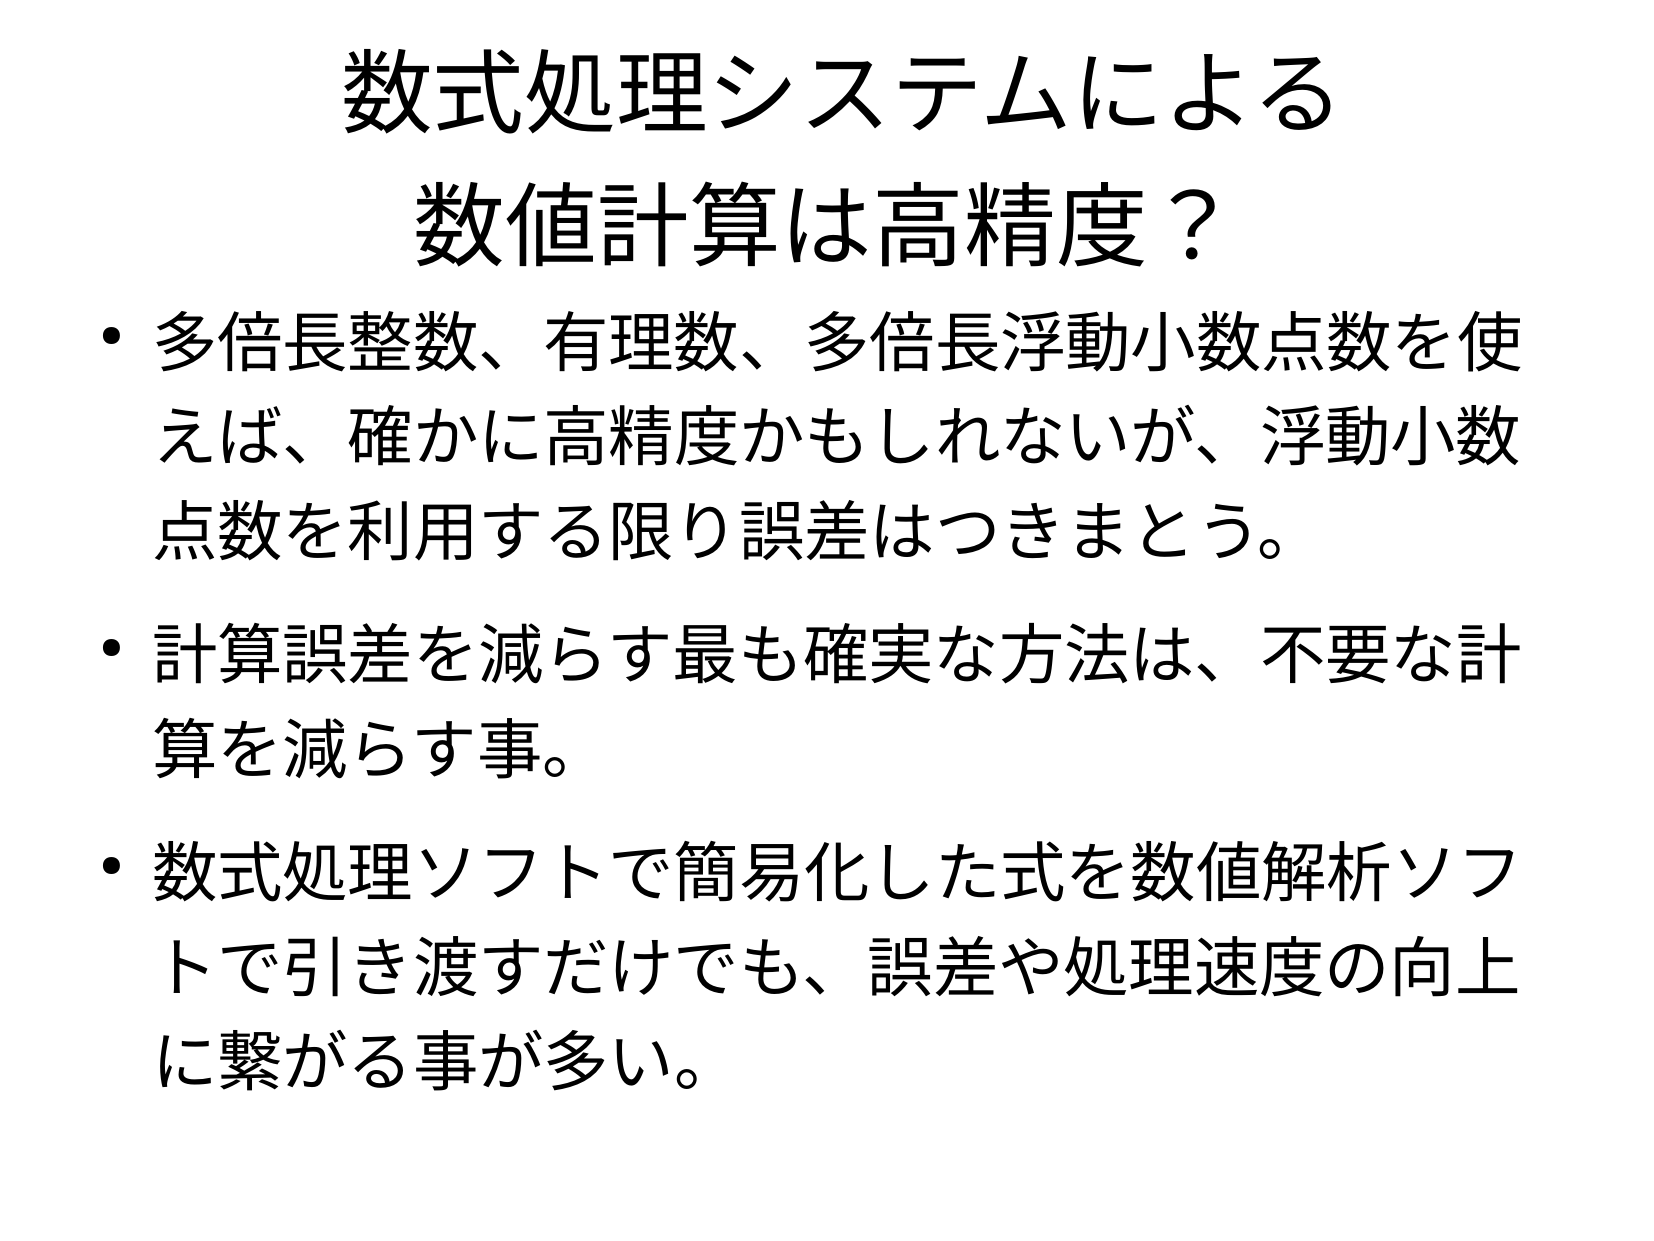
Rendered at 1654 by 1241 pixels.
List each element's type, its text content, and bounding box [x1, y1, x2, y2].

list 多倍長整数、有理数、多倍長浮動小数点数を使えば、確かに高精度かもしれないが、浮動小数点数を利用する限り誤差はつきまとう。 計算誤差を減らす最も確実な方法は、不要な計算を減らす事。 数式処理ソフトで簡易化した式を数値解析ソフトで引き渡すだけでも、誤差や処理速度の向上に繋がる事が多い。 [82, 290, 1571, 1109]
title 数式処理システムによる 数値計算は高精度？ [82, 49, 1571, 257]
